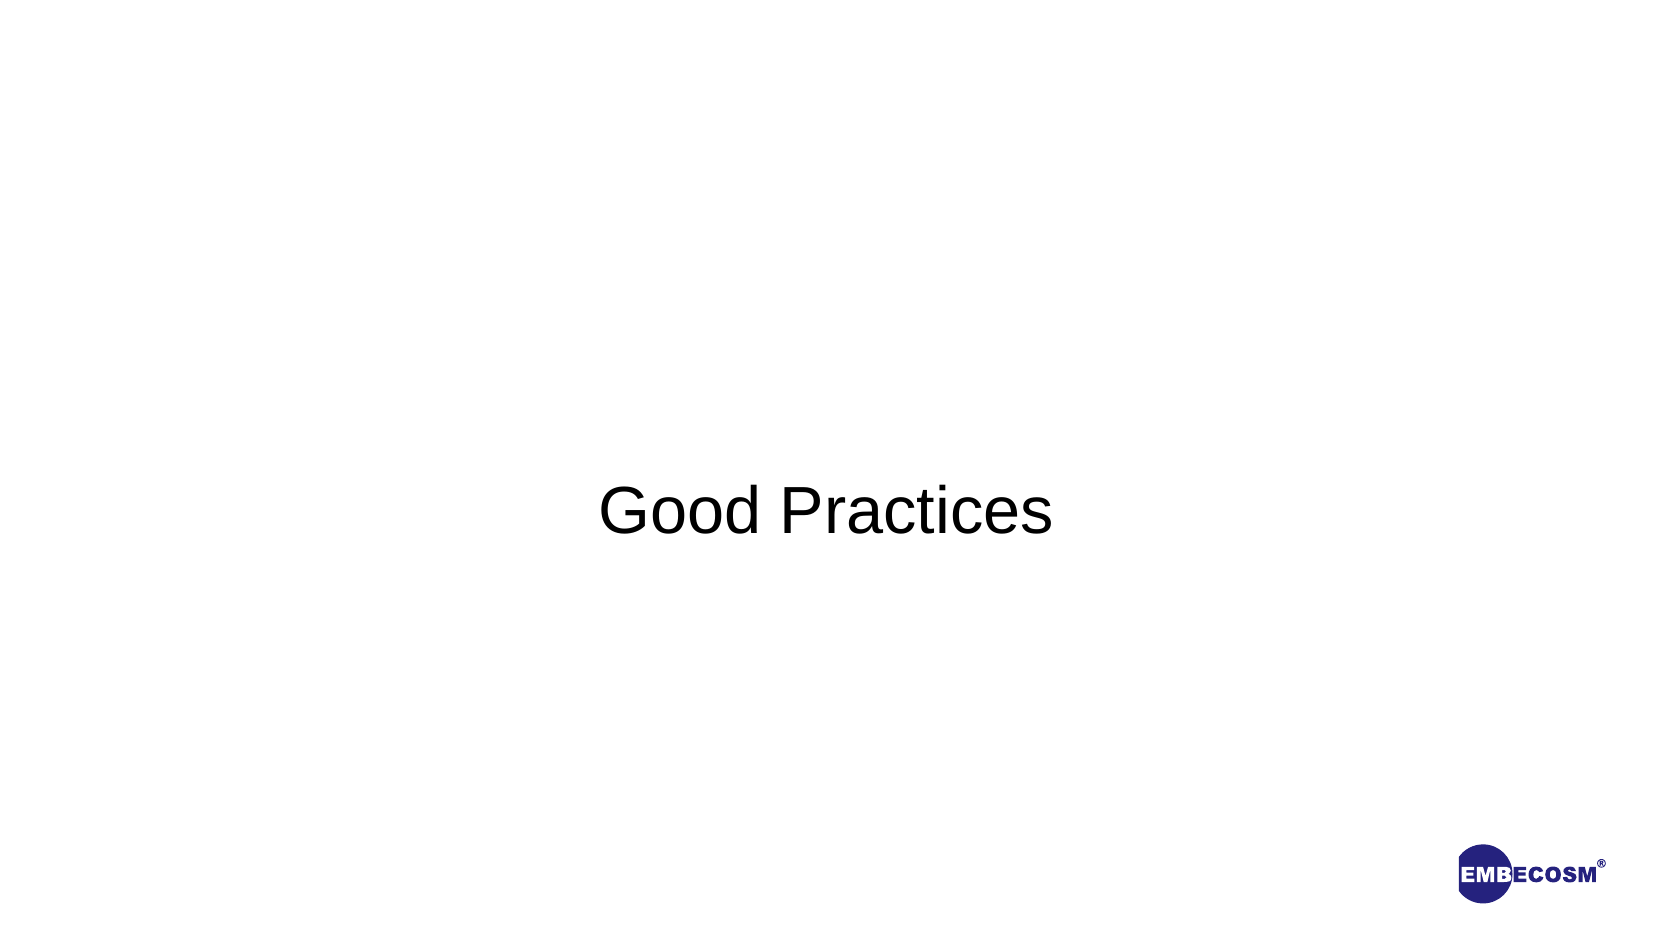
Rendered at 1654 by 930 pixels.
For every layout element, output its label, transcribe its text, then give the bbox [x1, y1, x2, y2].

subtitle Good Practices [94, 177, 1559, 845]
